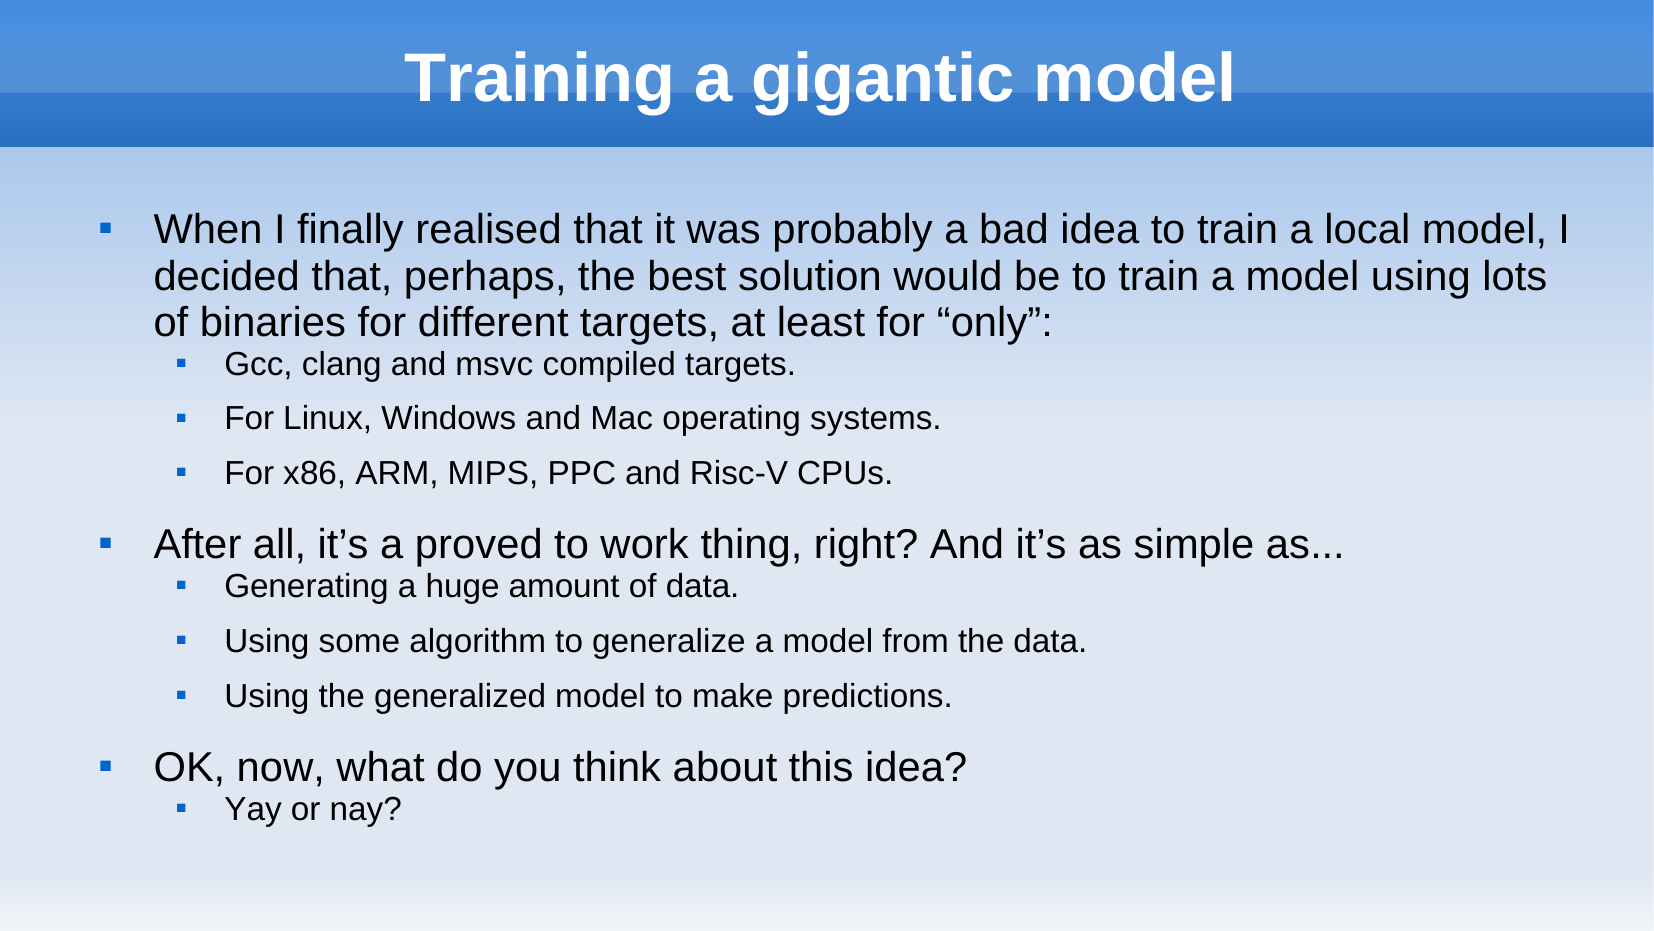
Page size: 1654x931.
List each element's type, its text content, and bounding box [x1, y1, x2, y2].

picture [0, 0, 1654, 931]
list When I finally realised that it was probably a bad idea to train a local model, I decided that, perhaps, the best solution would be to train a model using lots of binaries for different targets, at least for “only”: Gcc, clang and msvc compiled targets. For Linux, Windows and Mac operating systems. For x86, ARM, MIPS, PPC and Risc-V CPUs. After all, it’s a proved to work thing, right? And it’s as simple as... Generating a huge amount of data. Using some algorithm to generalize a model from the data. Using the generalized model to make predictions. OK, now, what do you think about this idea? Yay or nay? [82, 205, 1571, 828]
title Training a gigantic model [76, 0, 1565, 156]
